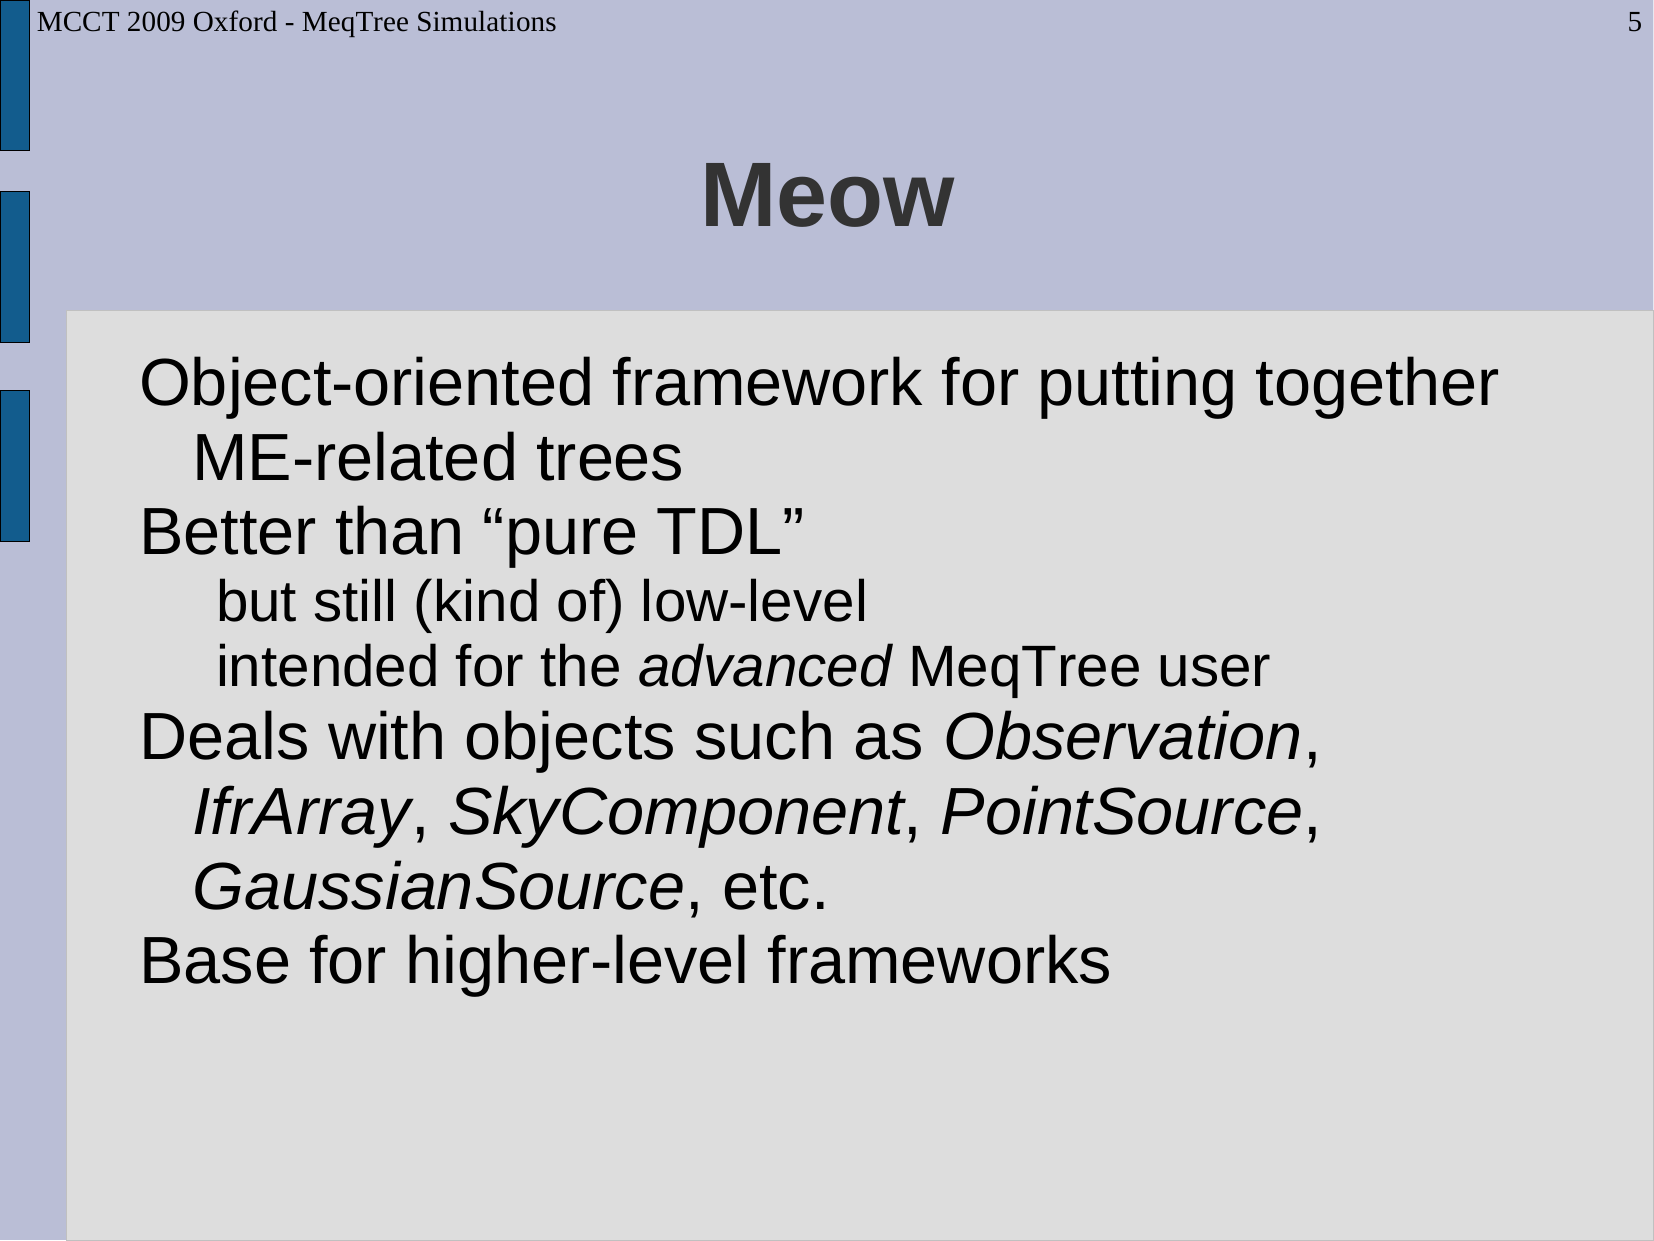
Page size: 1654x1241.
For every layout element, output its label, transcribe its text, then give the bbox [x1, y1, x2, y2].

title Meow [121, 91, 1534, 299]
list Object-oriented framework for putting together ME-related trees Better than “pure TDL” but still (kind of) low-level intended for the advanced MeqTree user Deals with objects such as Observation, IfrArray, SkyComponent, PointSource, GaussianSource, etc. Base for higher-level frameworks [121, 344, 1534, 1127]
